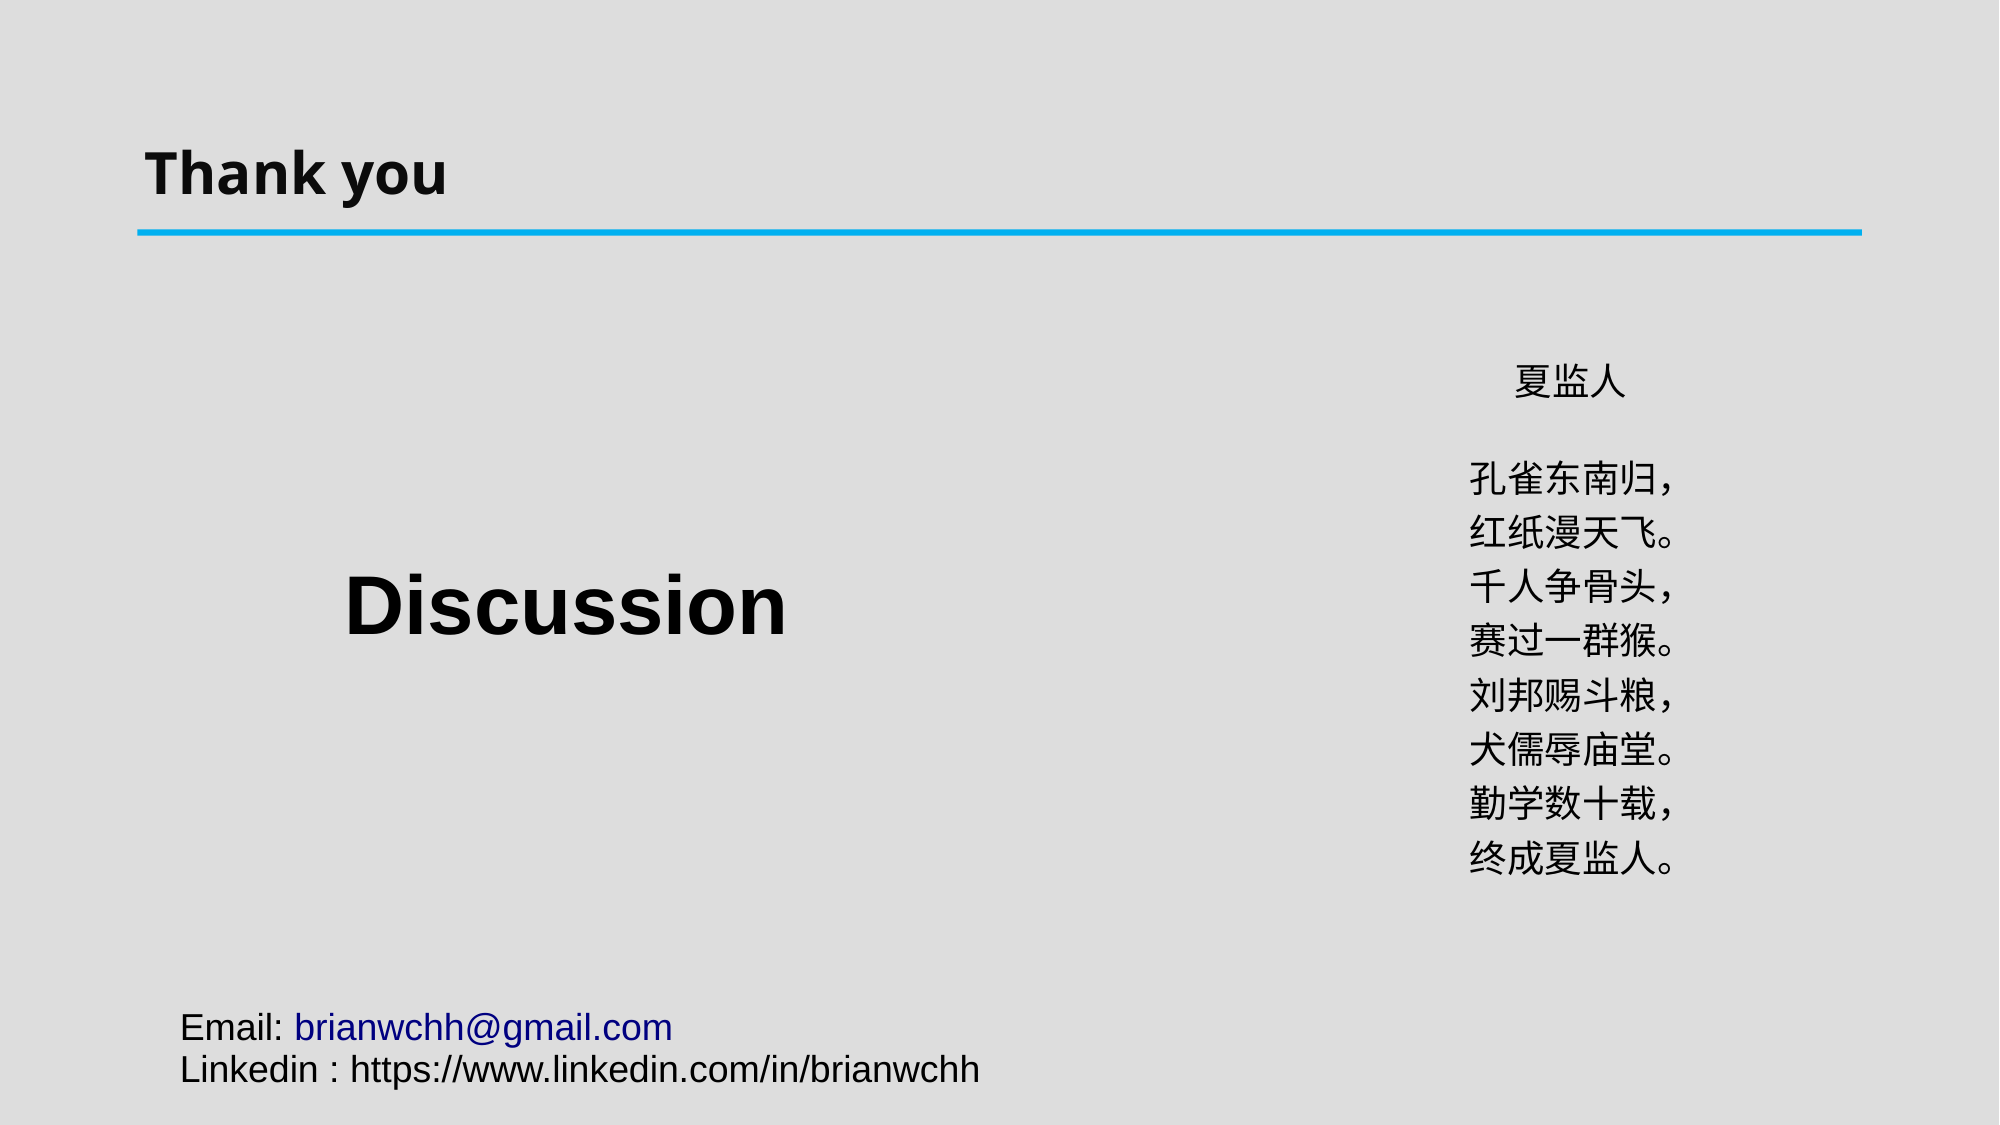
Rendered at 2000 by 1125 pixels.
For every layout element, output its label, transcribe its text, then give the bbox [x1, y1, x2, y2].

text_box 夏监人 孔雀东南归， 红纸漫天飞。 千人争骨头， 赛过一群猴。 刘邦赐斗粮， 犬儒辱庙堂。 勤学数十载， 终成夏监人。 [1455, 345, 1726, 932]
text_box Discussion [330, 552, 826, 661]
title Thank you [137, 108, 1863, 233]
text_box Email: brianwchh@gmail.com Linkedin : https://www.linkedin.com/in/brianwchh [165, 999, 1051, 1111]
